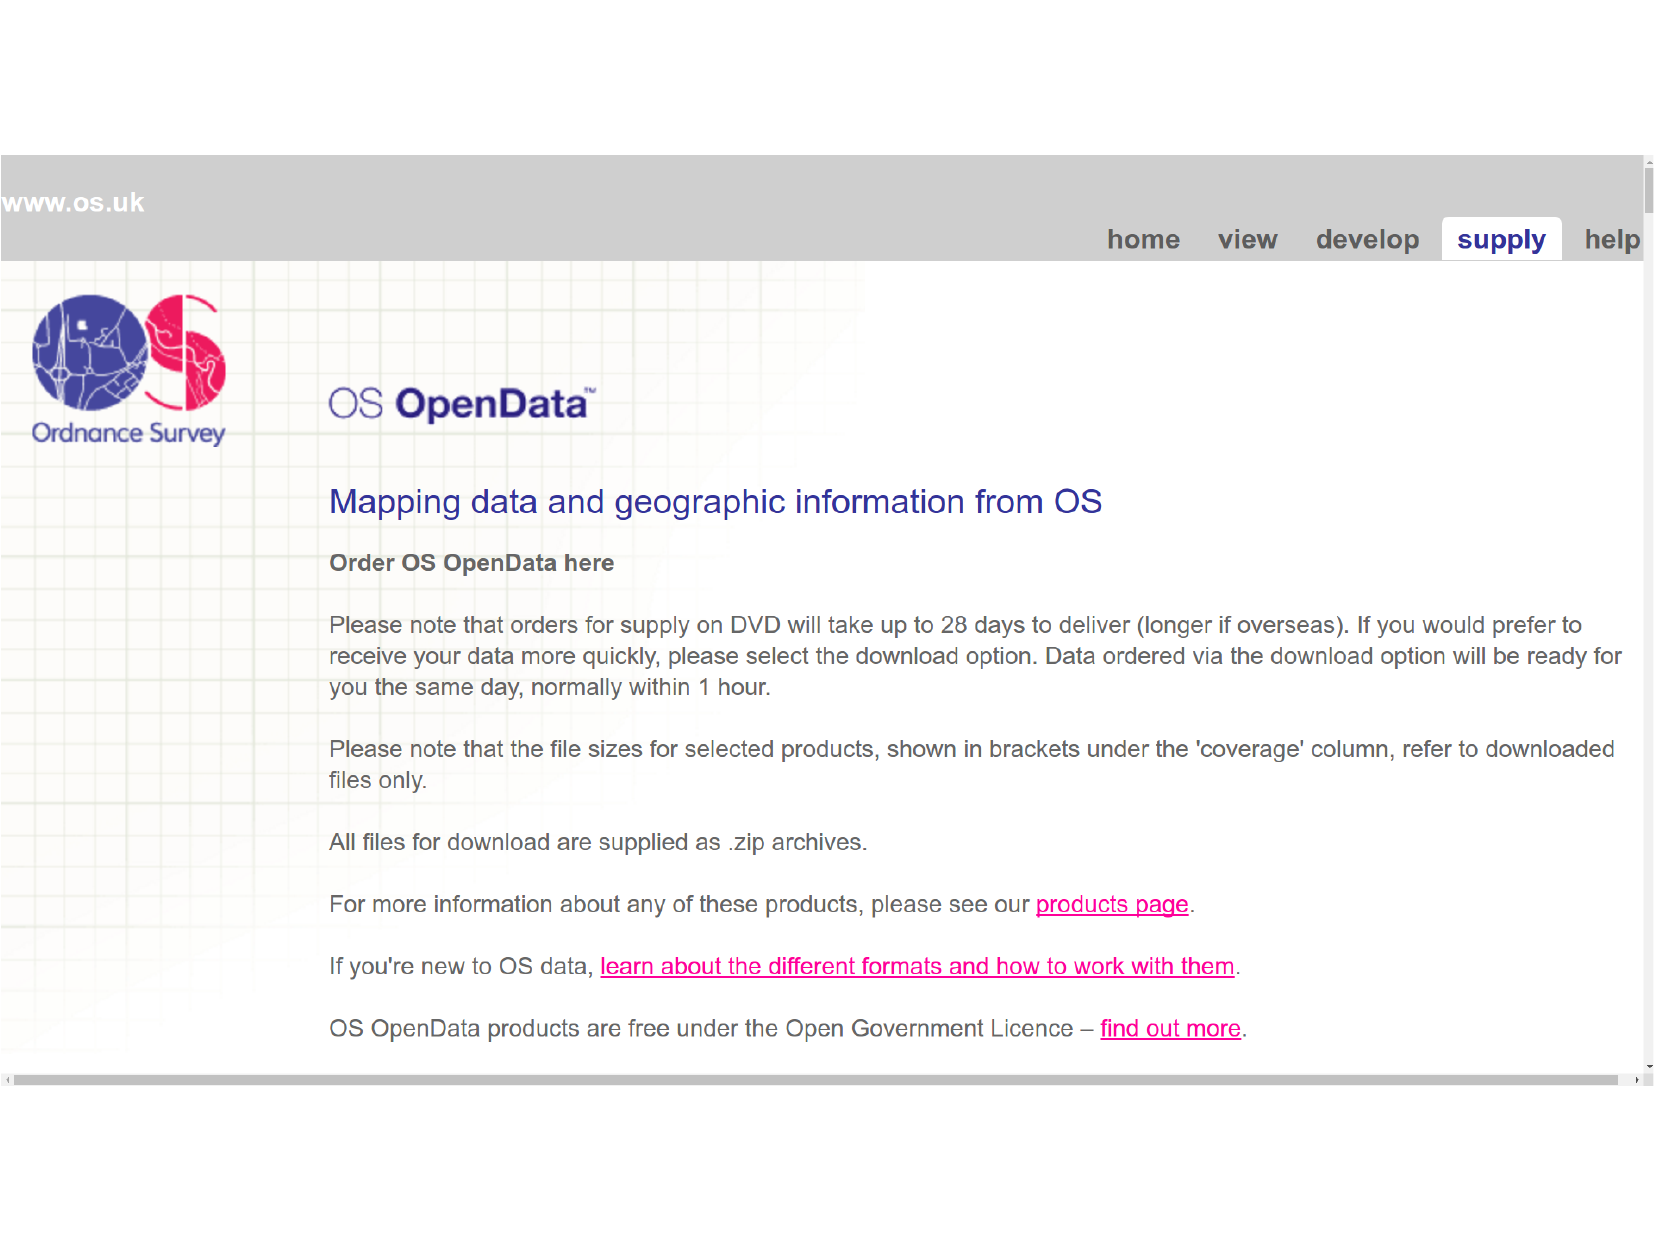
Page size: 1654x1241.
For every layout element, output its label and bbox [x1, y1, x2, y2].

picture [1, 155, 1654, 1086]
